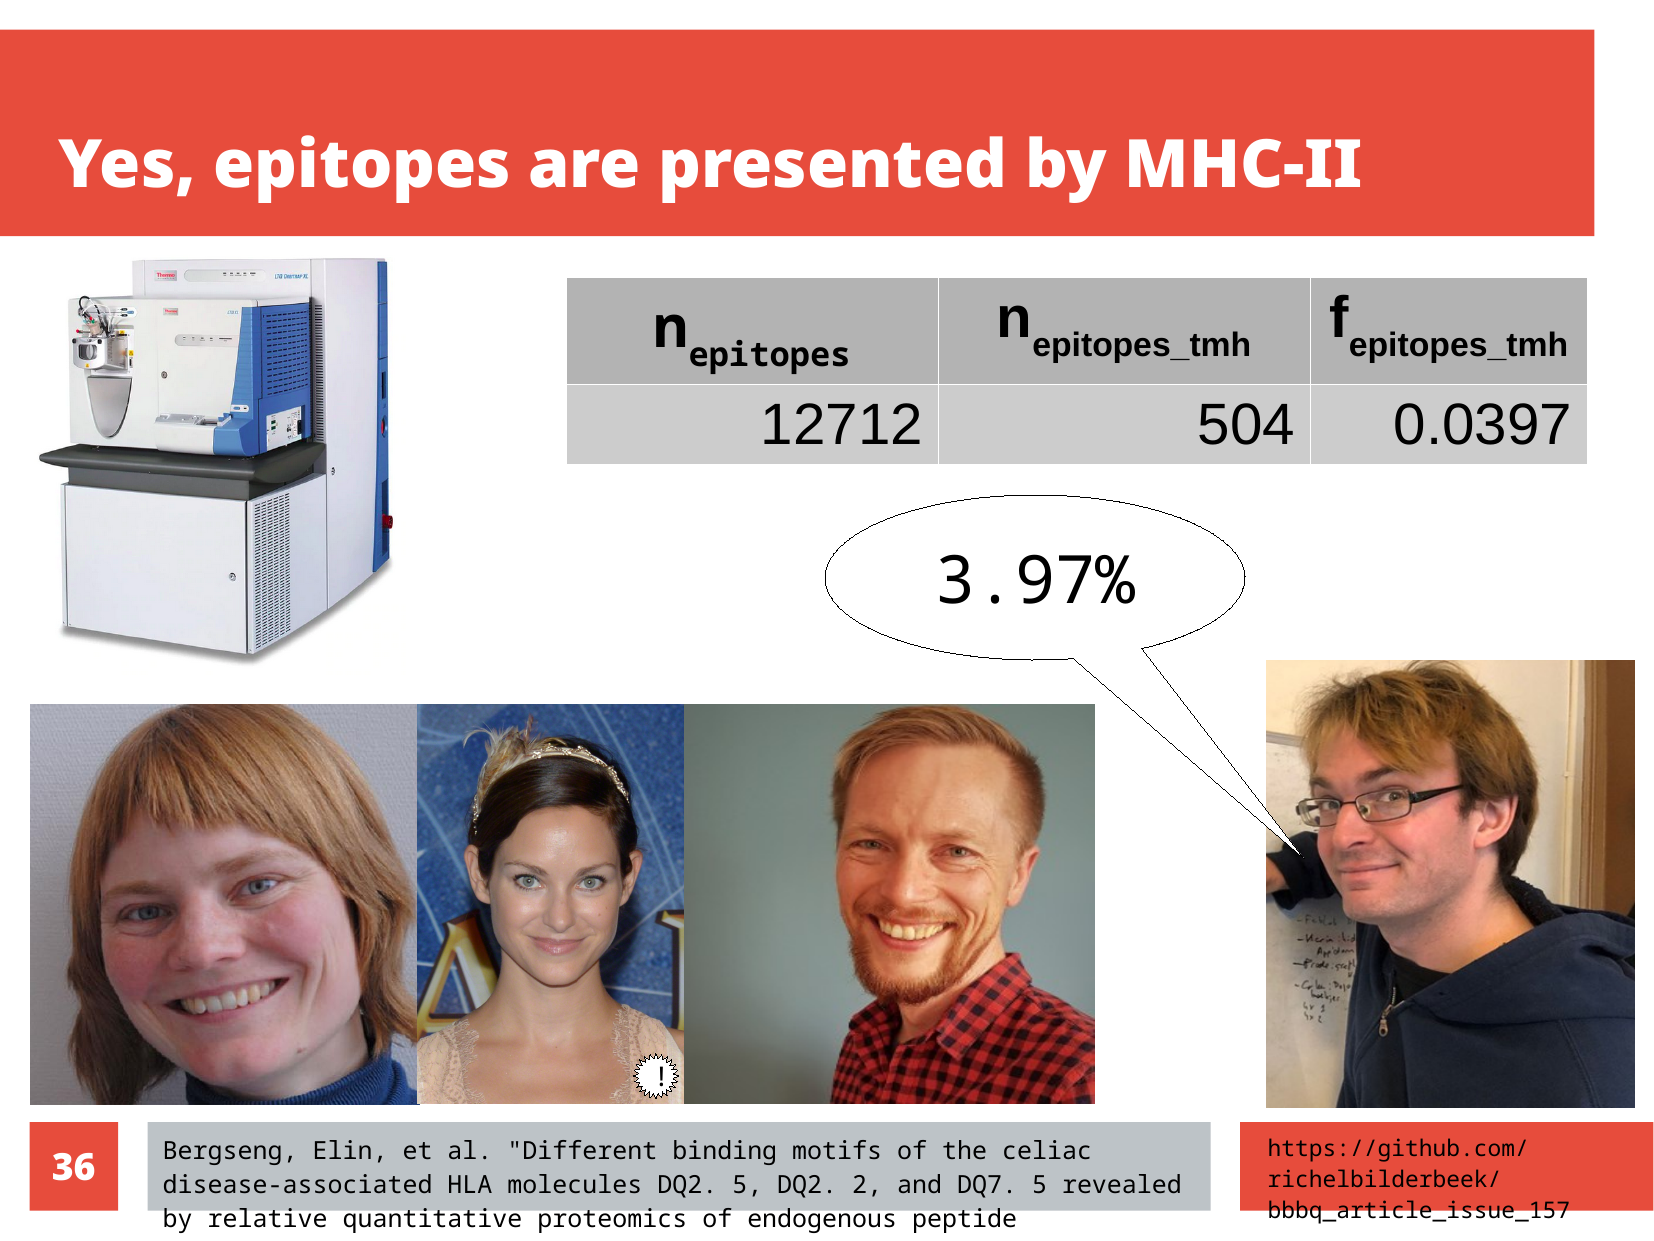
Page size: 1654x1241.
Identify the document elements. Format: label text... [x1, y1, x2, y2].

title Yes, epitopes are presented by MHC-II [59, 59, 1595, 207]
text_box https://github.com/ richelbilderbeek/ bbbq_article_issue_157 [1252, 1124, 1640, 1209]
text_box 3.97% [825, 495, 1305, 859]
text_box ! [633, 1053, 679, 1099]
table_header nepitopes [567, 278, 938, 384]
table_header fepitopes_tmh [1311, 278, 1587, 384]
table_header nepitopes_tmh [939, 278, 1310, 384]
table_cell 504 [939, 385, 1310, 464]
text_box Bergseng, Elin, et al. "Different binding motifs of the celiac disease-associated HLA molecules DQ2. 5, DQ2. 2, and DQ7. 5 revealed by relative quantitative proteomics of endogenous peptide repertoires." Immunogenetics 67.2 (2015): 73-84. [147, 1125, 1201, 1215]
table_cell 0.0397 [1311, 385, 1587, 464]
picture [1266, 660, 1636, 1108]
picture [34, 254, 406, 676]
table_cell 12712 [567, 385, 938, 464]
picture [30, 704, 1095, 1105]
